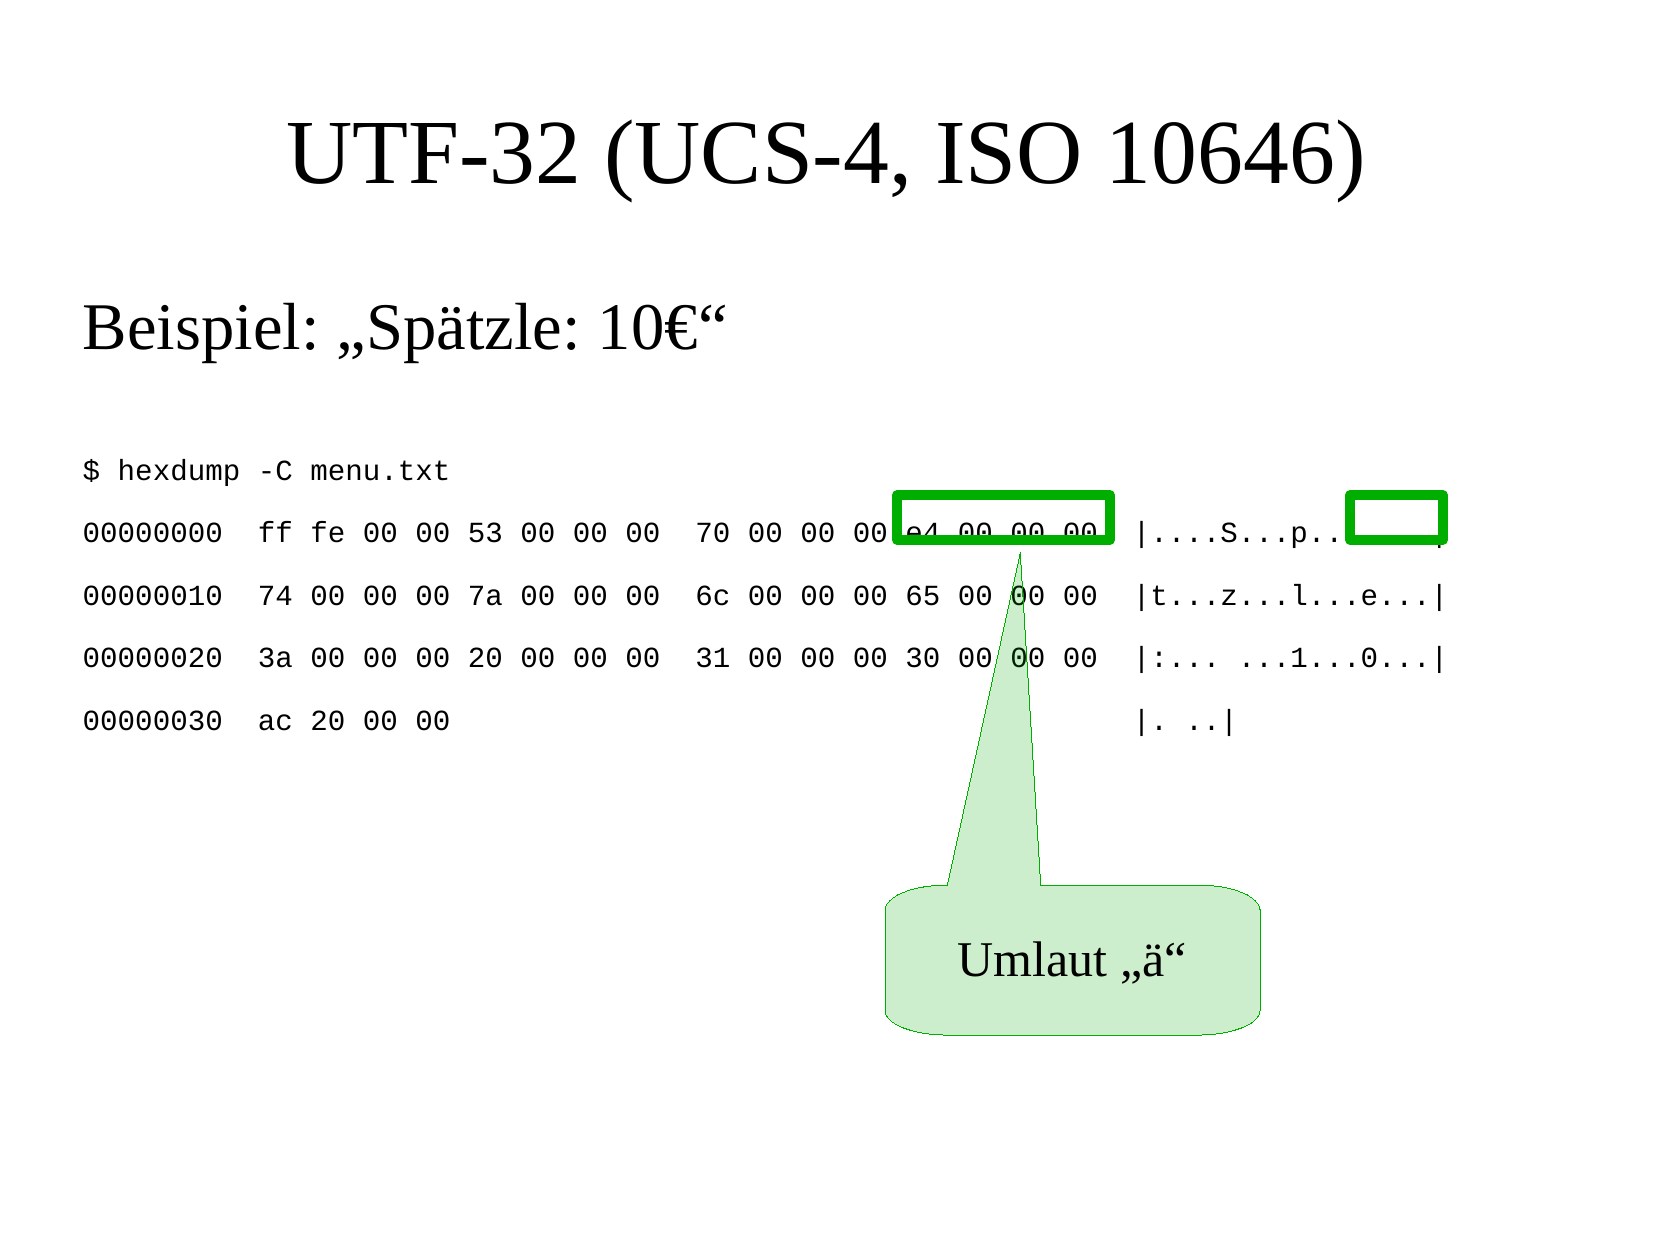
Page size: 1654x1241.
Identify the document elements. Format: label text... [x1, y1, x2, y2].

list Beispiel: „Spätzle: 10€“ $ hexdump -C menu.txt 00000000 ff fe 00 00 53 00 00 00 70 00 00 00 e4 00 00 00 |....S...p.......| 00000010 74 00 00 00 7a 00 00 00 6c 00 00 00 65 00 00 00 |t...z...l...e...| 00000020 3a 00 00 00 20 00 00 00 31 00 00 00 30 00 00 00 |:... ...1...0...| 00000030 ac 20 00 00 |. ..| [82, 290, 1571, 1010]
text_box Umlaut „ä“ [885, 552, 1261, 1036]
title UTF-32 (UCS-4, ISO 10646) [82, 49, 1571, 257]
